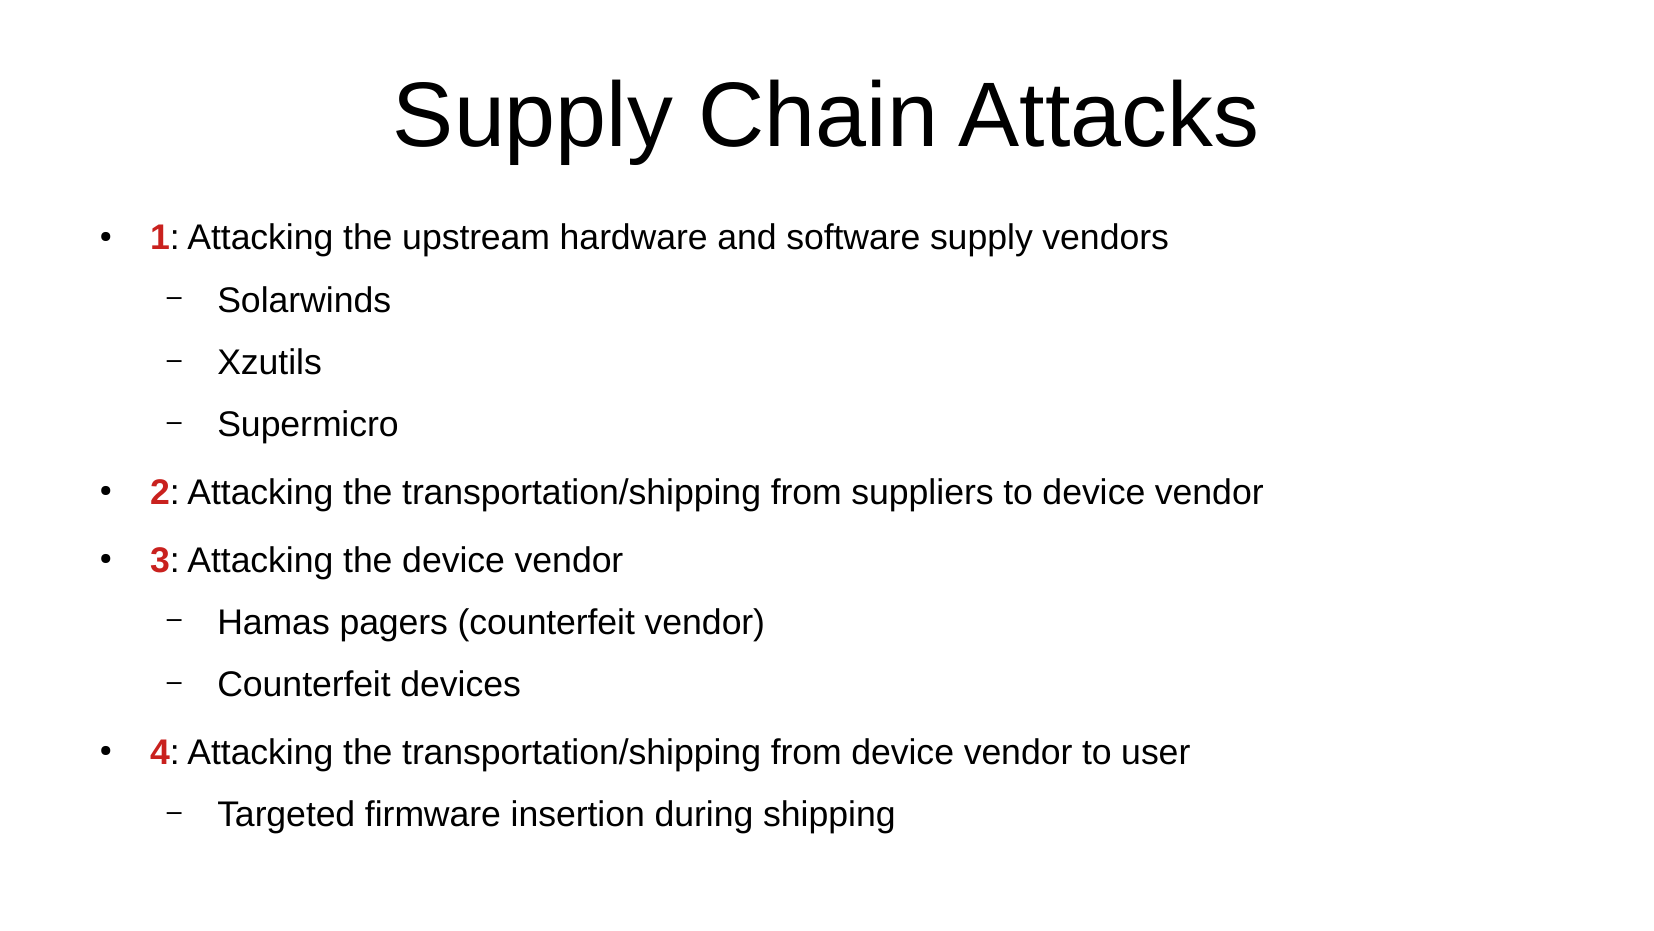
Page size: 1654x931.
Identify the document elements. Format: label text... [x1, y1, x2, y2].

title Supply Chain Attacks [82, 37, 1571, 193]
list 1: Attacking the upstream hardware and software supply vendors Solarwinds Xzutils Supermicro 2: Attacking the transportation/shipping from suppliers to device vendor 3: Attacking the device vendor Hamas pagers (counterfeit vendor) Counterfeit devices 4: Attacking the transportation/shipping from device vendor to user Targeted firmware insertion during shipping [82, 217, 1571, 842]
